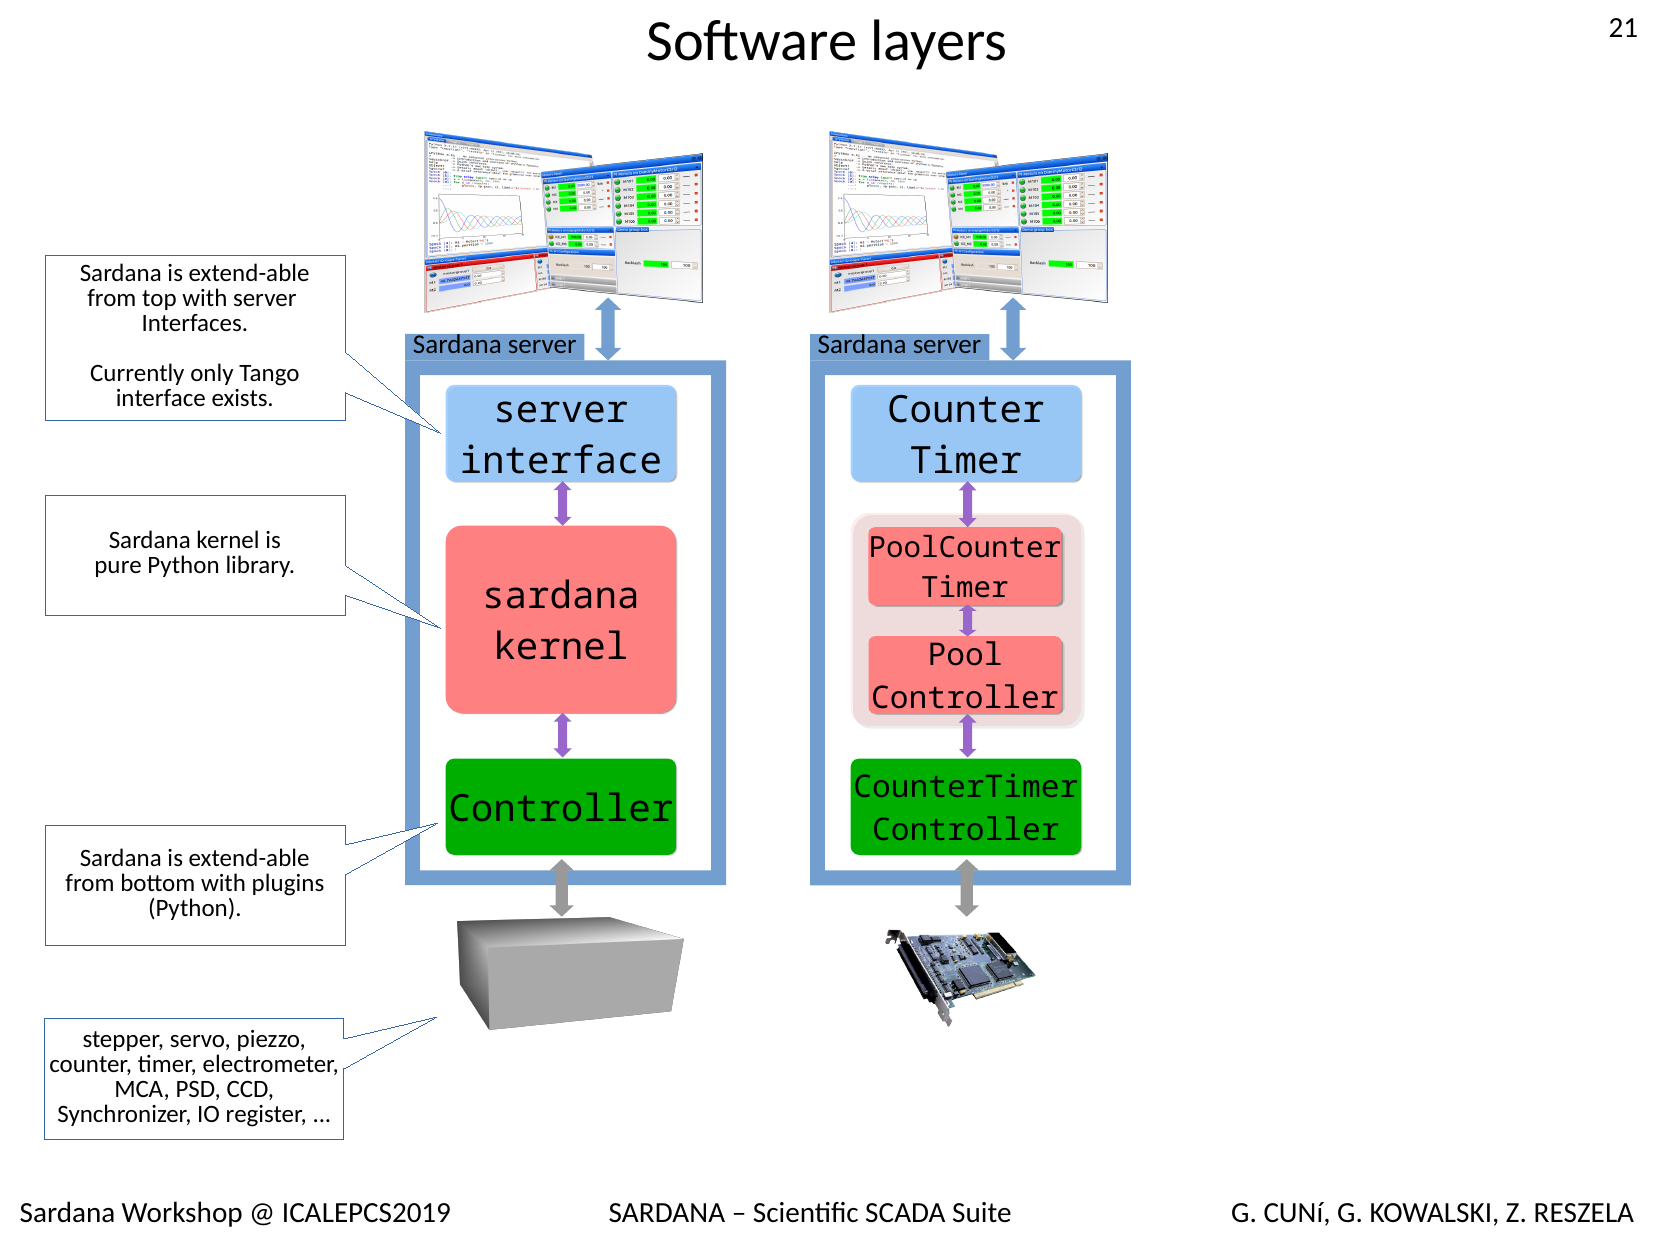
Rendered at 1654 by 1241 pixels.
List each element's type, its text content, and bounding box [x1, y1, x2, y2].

text_box Sardana is extend-able from bottom with plugins (Python). [45, 823, 438, 946]
picture [406, 131, 703, 314]
text_box [405, 617, 420, 830]
text_box Sardana is extend-able from top with server Interfaces. Currently only Tango interface exists. [45, 255, 441, 434]
text_box [553, 712, 572, 758]
text_box [405, 419, 420, 613]
text_box Sardana kernel is pure Python library. [45, 495, 441, 629]
text_box Pool Controller [868, 636, 1062, 714]
text_box sardana kernel [445, 525, 677, 713]
text_box Sardana server [810, 334, 990, 361]
text_box Sardana server [405, 333, 585, 361]
text_box [553, 481, 572, 526]
text_box CounterTimer Controller [850, 758, 1082, 855]
text_box Controller [445, 758, 677, 855]
text_box server interface [445, 384, 677, 482]
text_box [810, 297, 1131, 917]
text_box [405, 297, 727, 917]
text_box PoolCounter Timer [868, 527, 1062, 606]
text_box Counter Timer [850, 384, 1082, 482]
picture [811, 131, 1108, 314]
picture [885, 929, 1036, 1028]
title Software layers [82, 2, 1571, 91]
text_box stepper, servo, piezzo, counter, timer, electrometer, MCA, PSD, CCD, Synchronizer, IO register, ... [44, 1017, 437, 1140]
